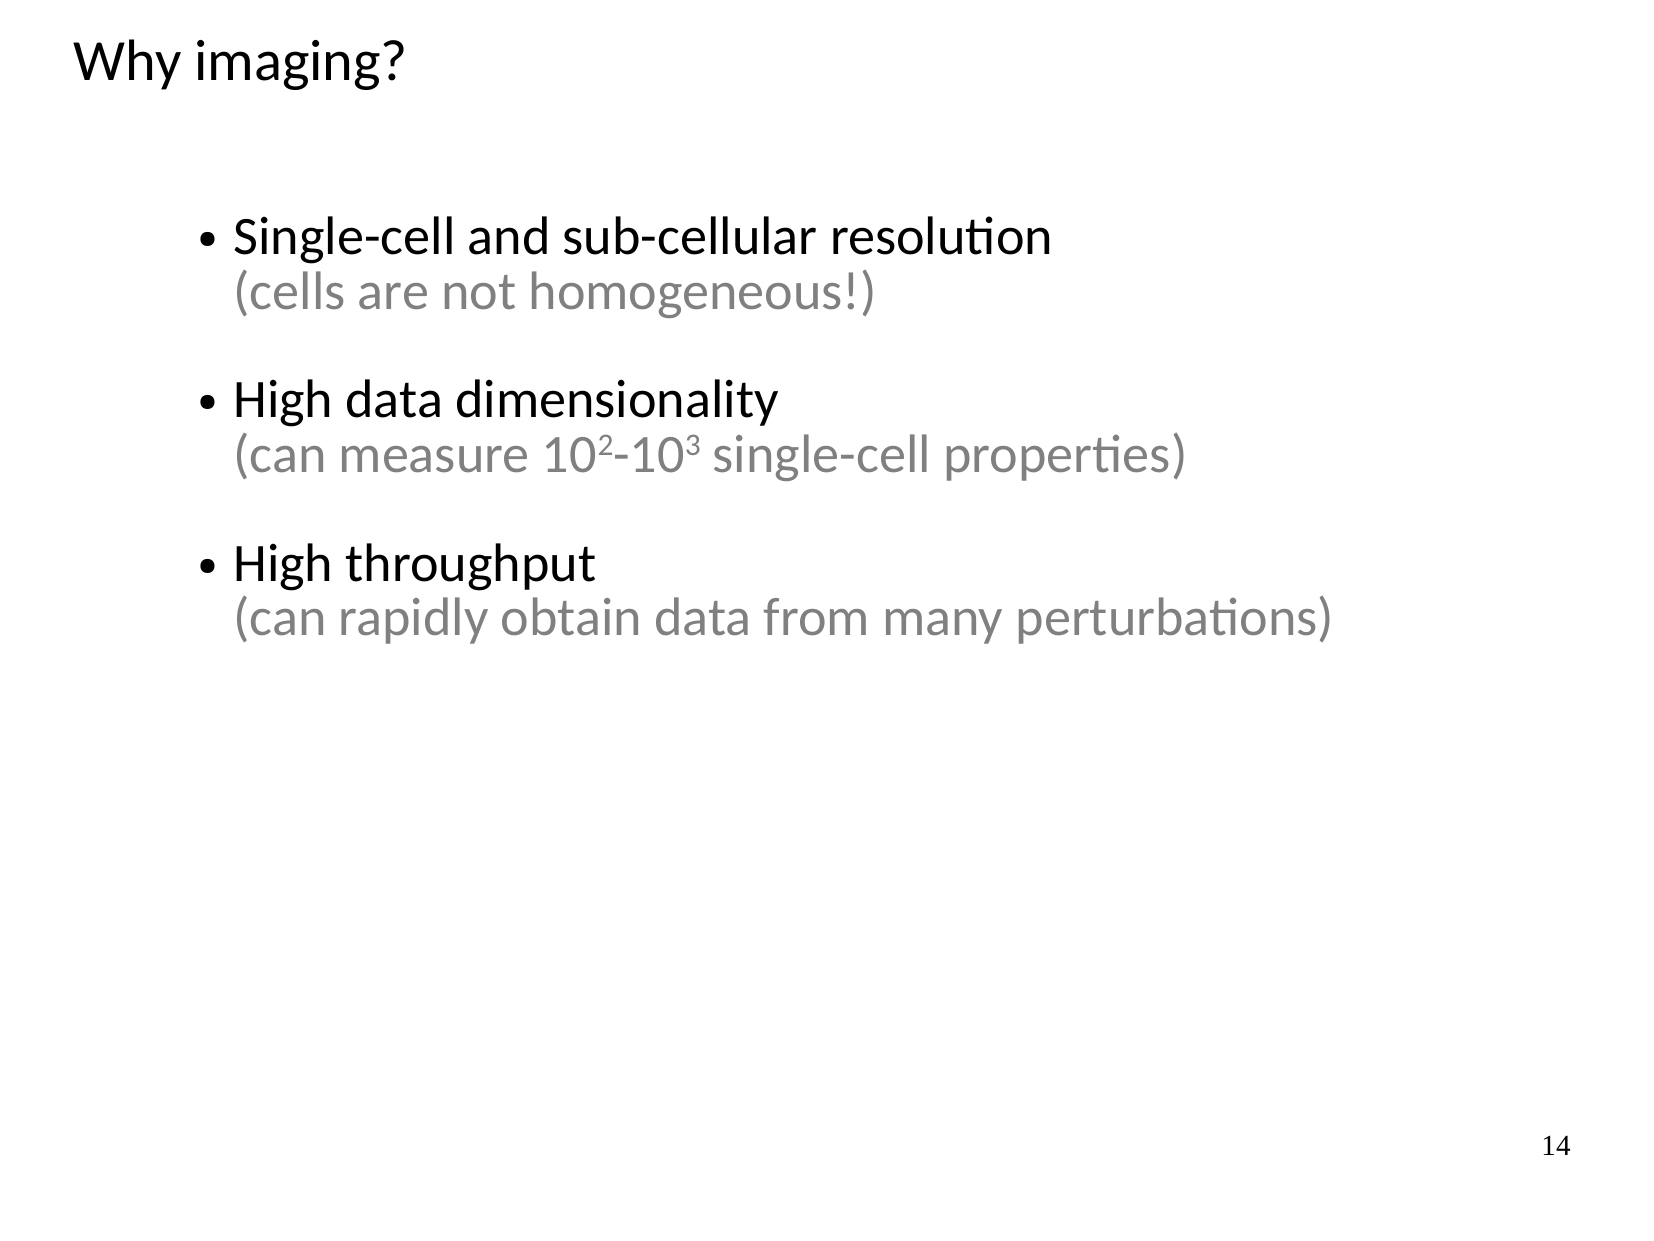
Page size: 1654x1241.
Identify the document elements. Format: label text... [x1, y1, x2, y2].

text_box Single-cell and sub-cellular resolution (cells are not homogeneous!) High data dimensionality (can measure 102-103 single-cell properties) High throughput (can rapidly obtain data from many perturbations) [147, 206, 1625, 753]
text_box Why imaging? [59, 29, 1536, 148]
